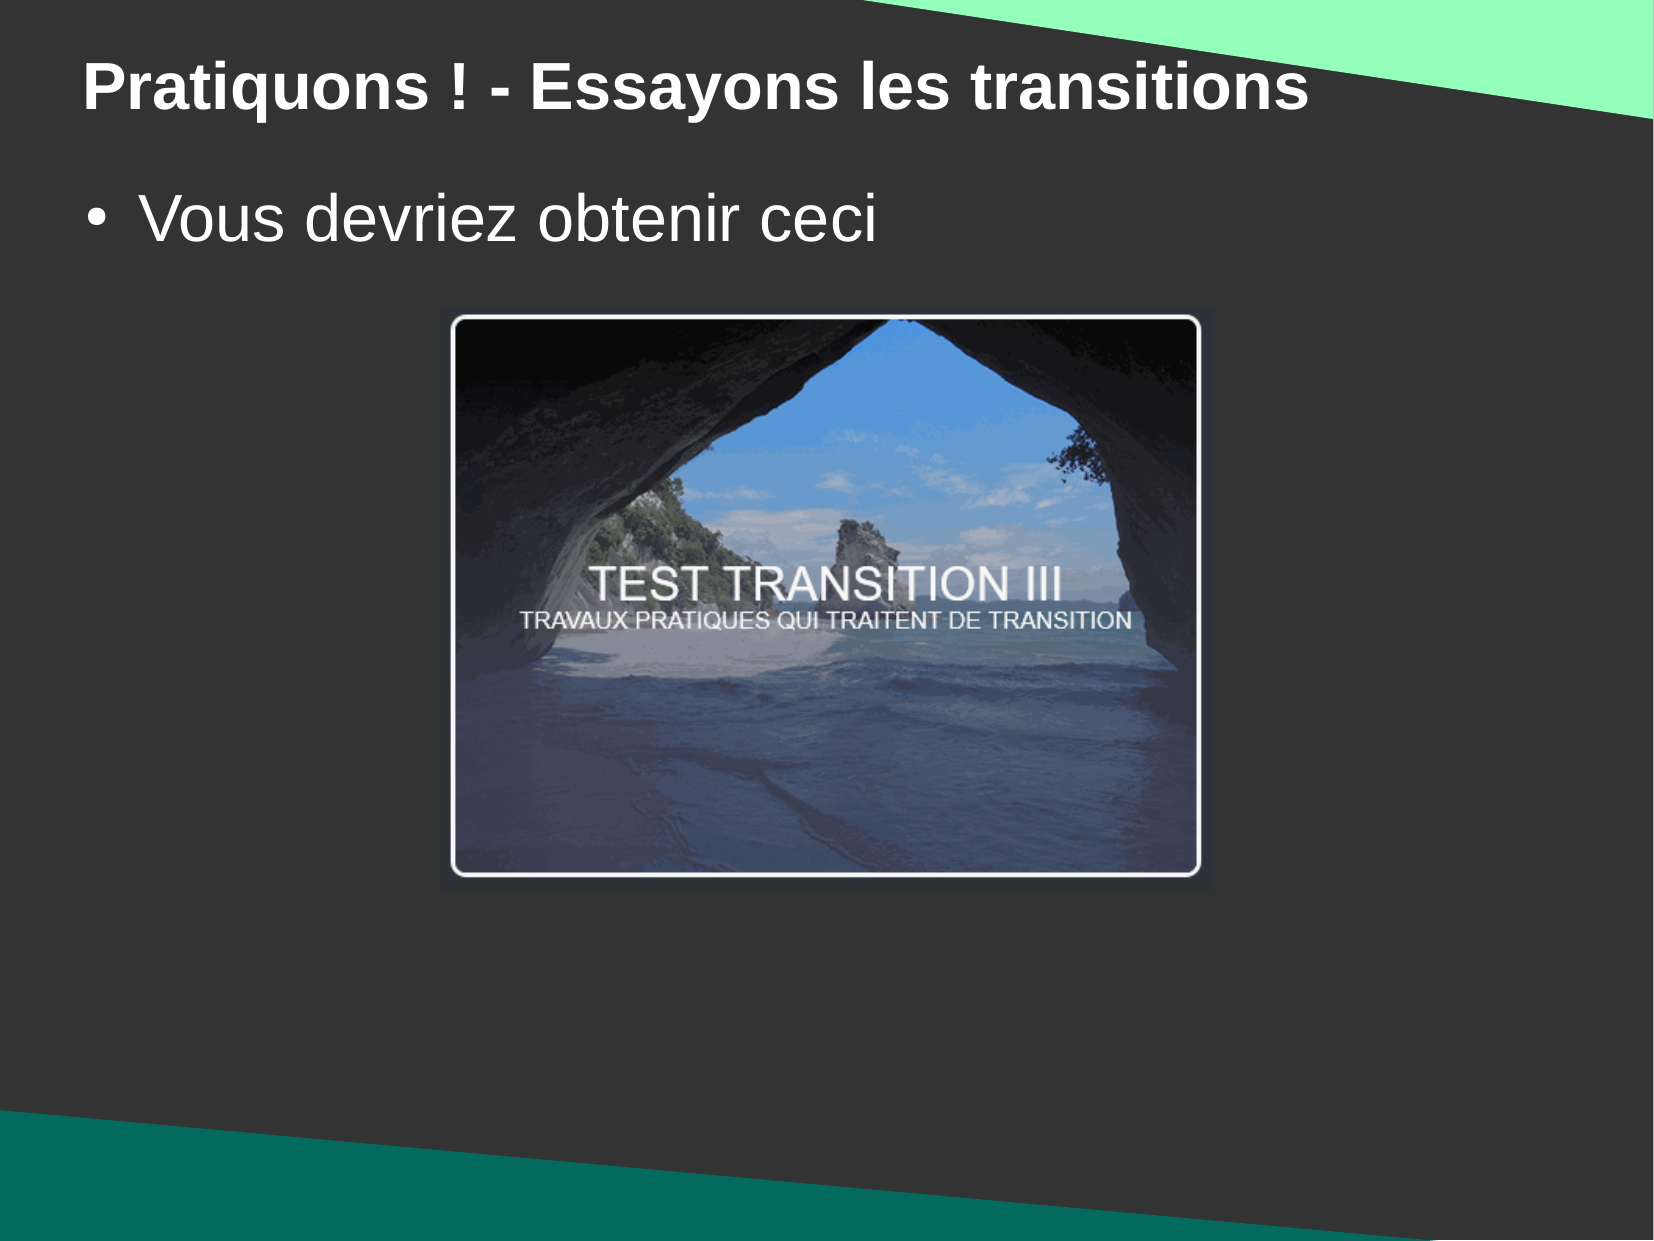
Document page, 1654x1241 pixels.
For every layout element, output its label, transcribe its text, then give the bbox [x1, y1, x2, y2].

title Pratiquons ! - Essayons les transitions [82, 49, 1630, 199]
text_box [862, 0, 1654, 120]
list Vous devriez obtenir ceci [67, 180, 1607, 378]
picture [440, 307, 1214, 890]
